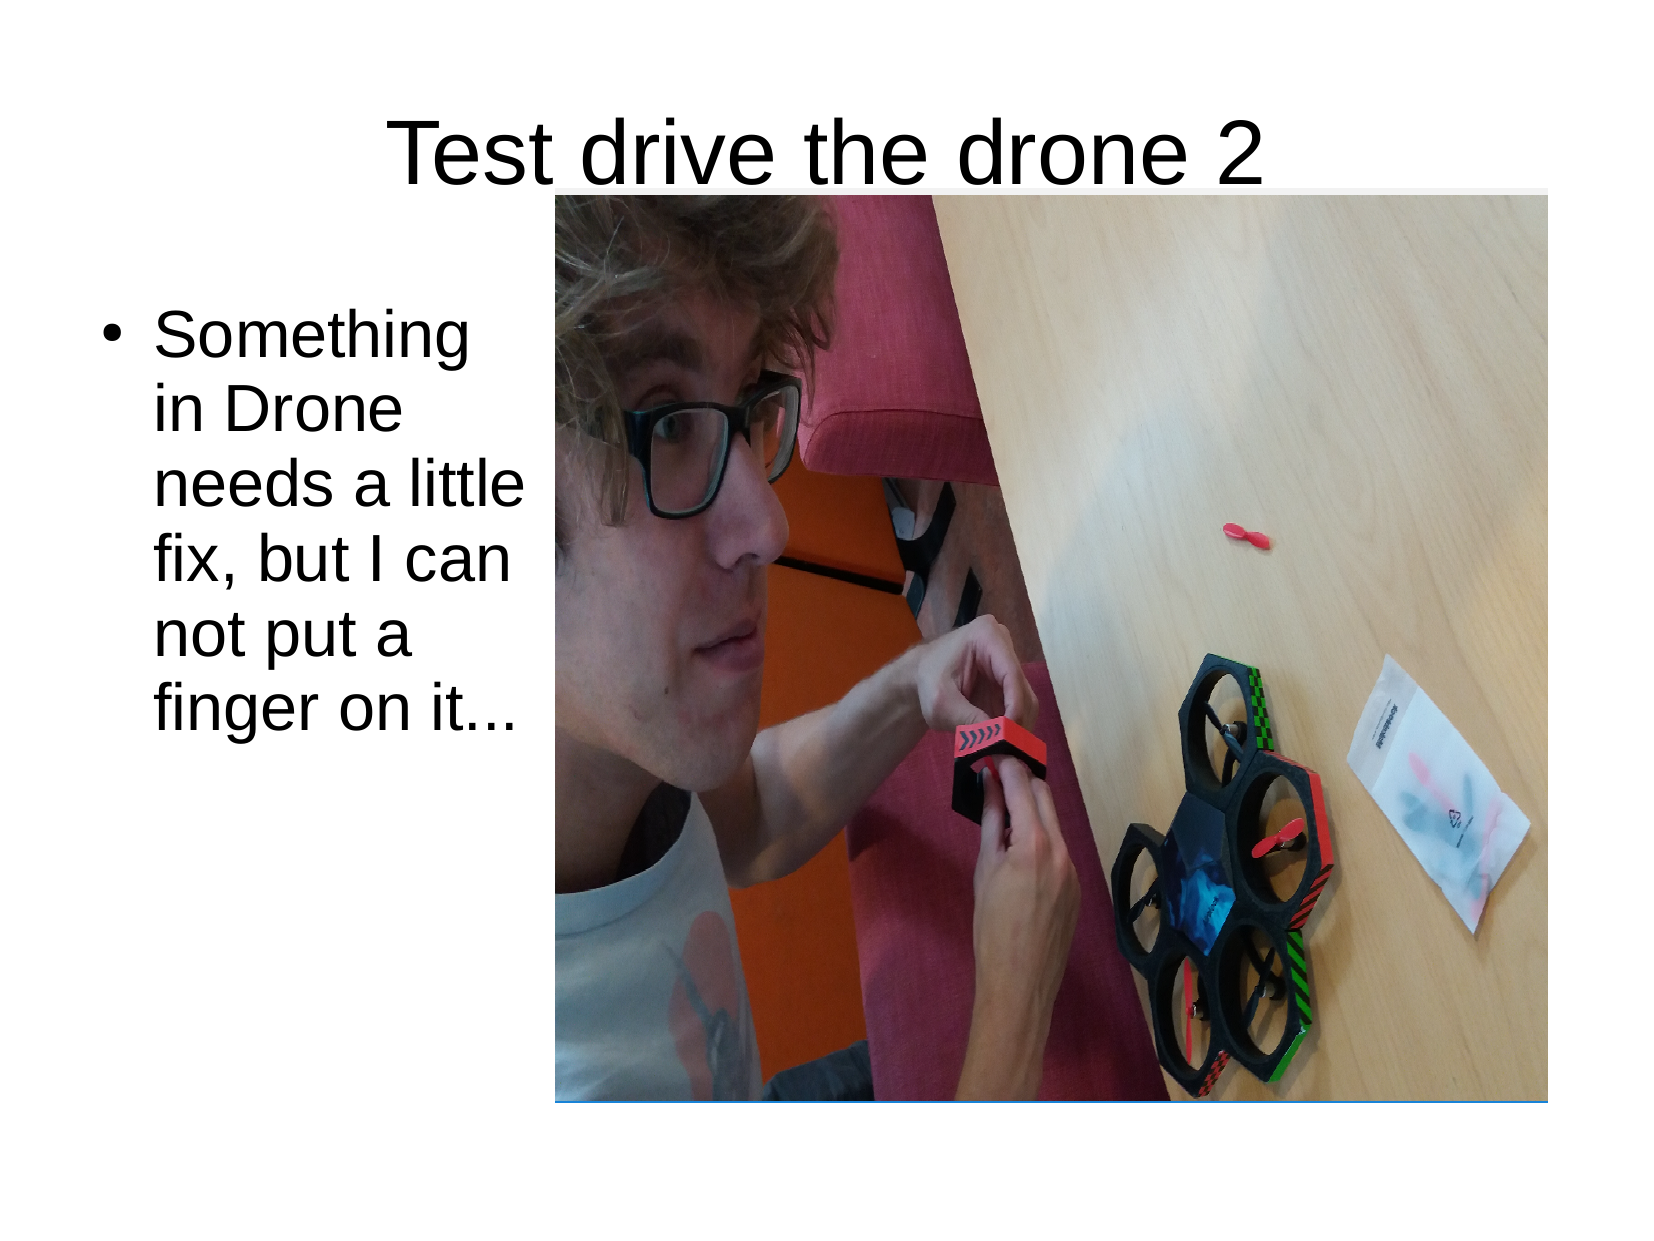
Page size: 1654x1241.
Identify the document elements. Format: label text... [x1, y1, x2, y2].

picture [555, 188, 1548, 1103]
list Something in Drone needs a little fix, but I can not put a finger on it... [82, 296, 532, 1016]
title Test drive the drone 2 [82, 49, 1571, 257]
